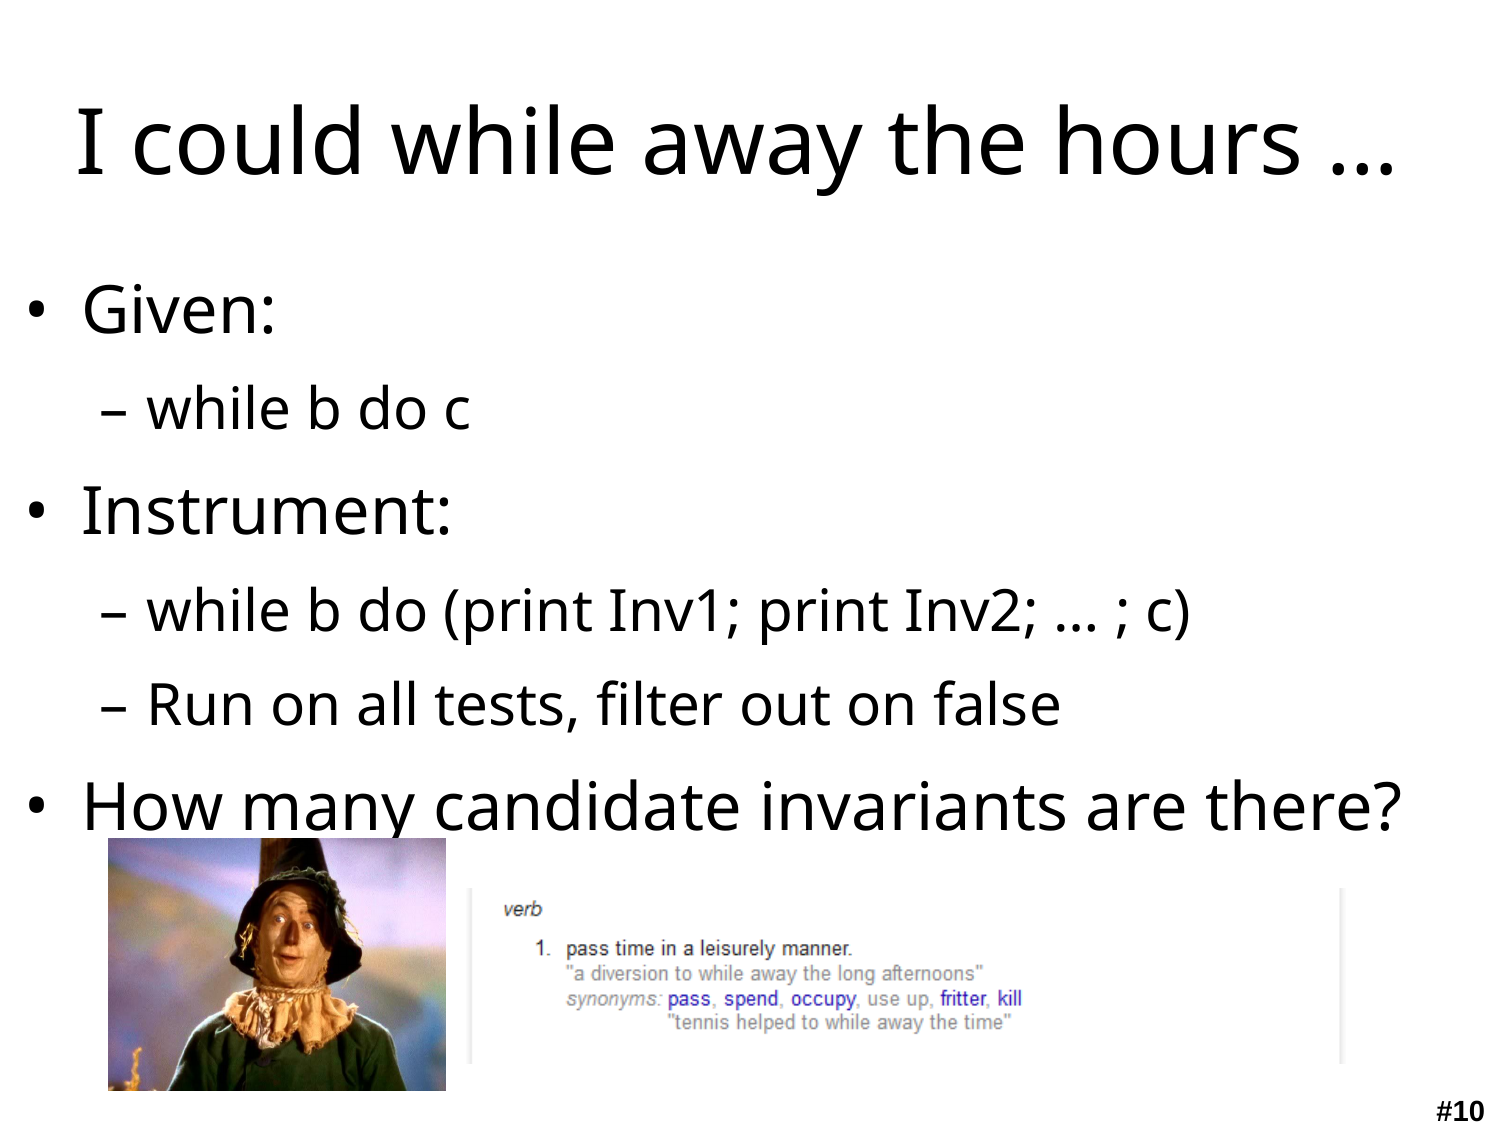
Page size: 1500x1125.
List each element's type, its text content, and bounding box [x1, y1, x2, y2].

title I could while away the hours … [24, 45, 1476, 233]
picture [108, 838, 446, 1091]
picture [466, 888, 1346, 1064]
list Given: while b do c Instrument: while b do (print Inv1; print Inv2; … ; c) Run on all tests, filter out on false How many candidate invariants are there? [24, 262, 1476, 1101]
